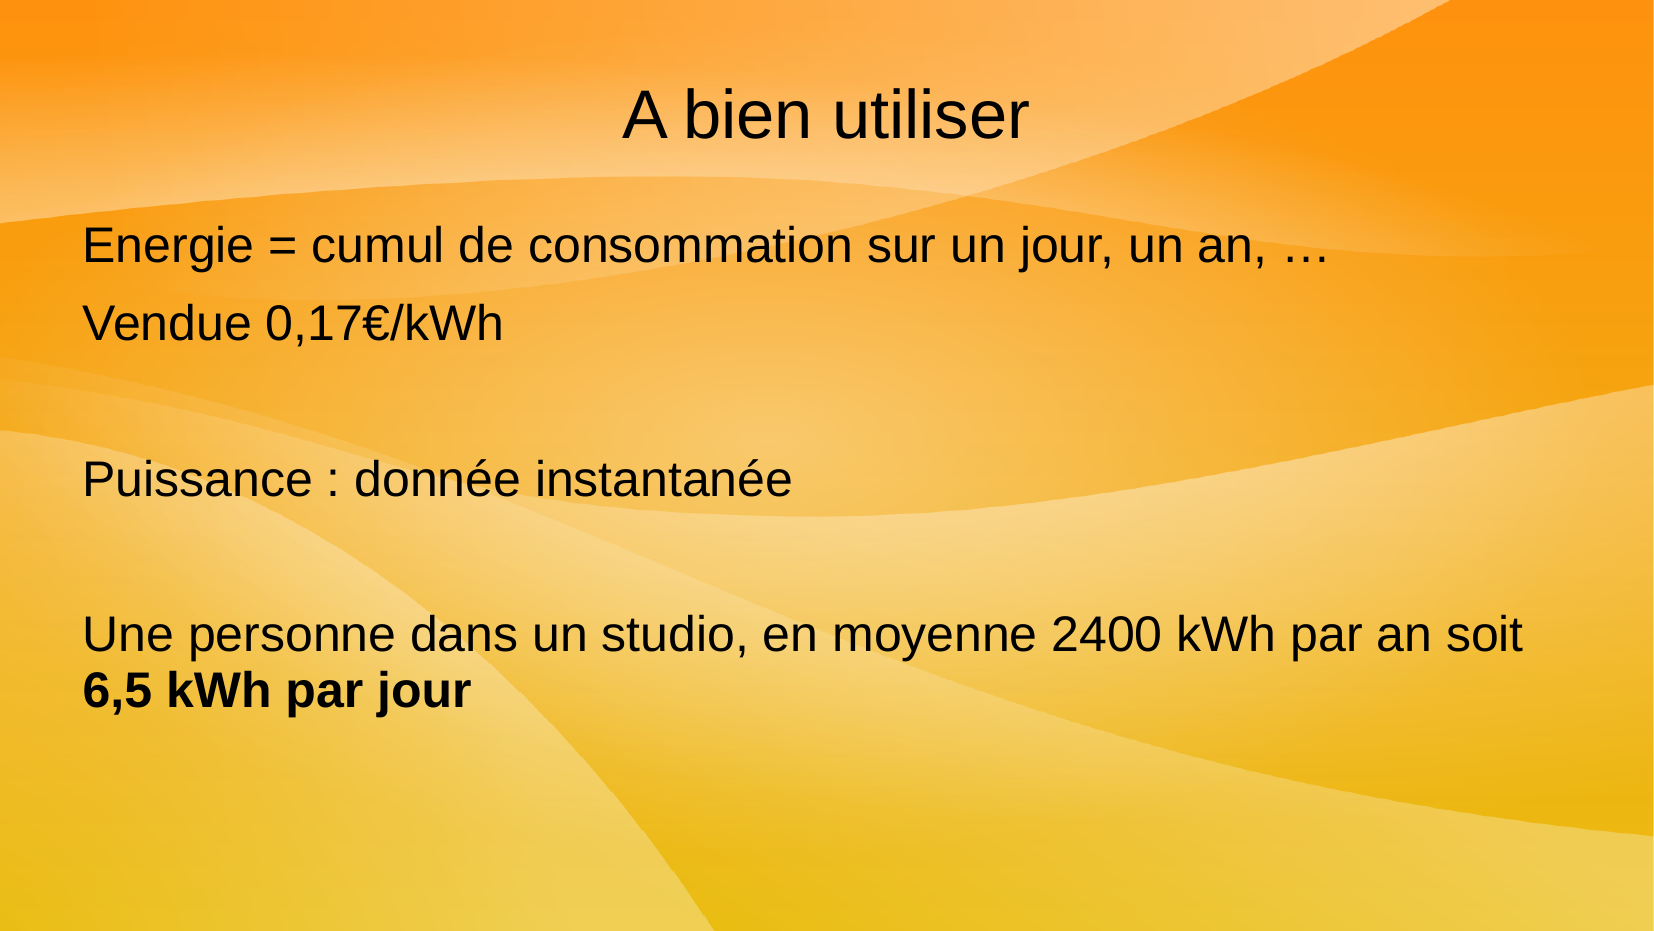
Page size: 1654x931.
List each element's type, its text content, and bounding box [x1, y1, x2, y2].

list Energie = cumul de consommation sur un jour, un an, … Vendue 0,17€/kWh Puissance : donnée instantanée Une personne dans un studio, en moyenne 2400 kWh par an soit 6,5 kWh par jour [82, 217, 1571, 758]
title A bien utiliser [82, 37, 1571, 193]
picture [0, 0, 1654, 931]
